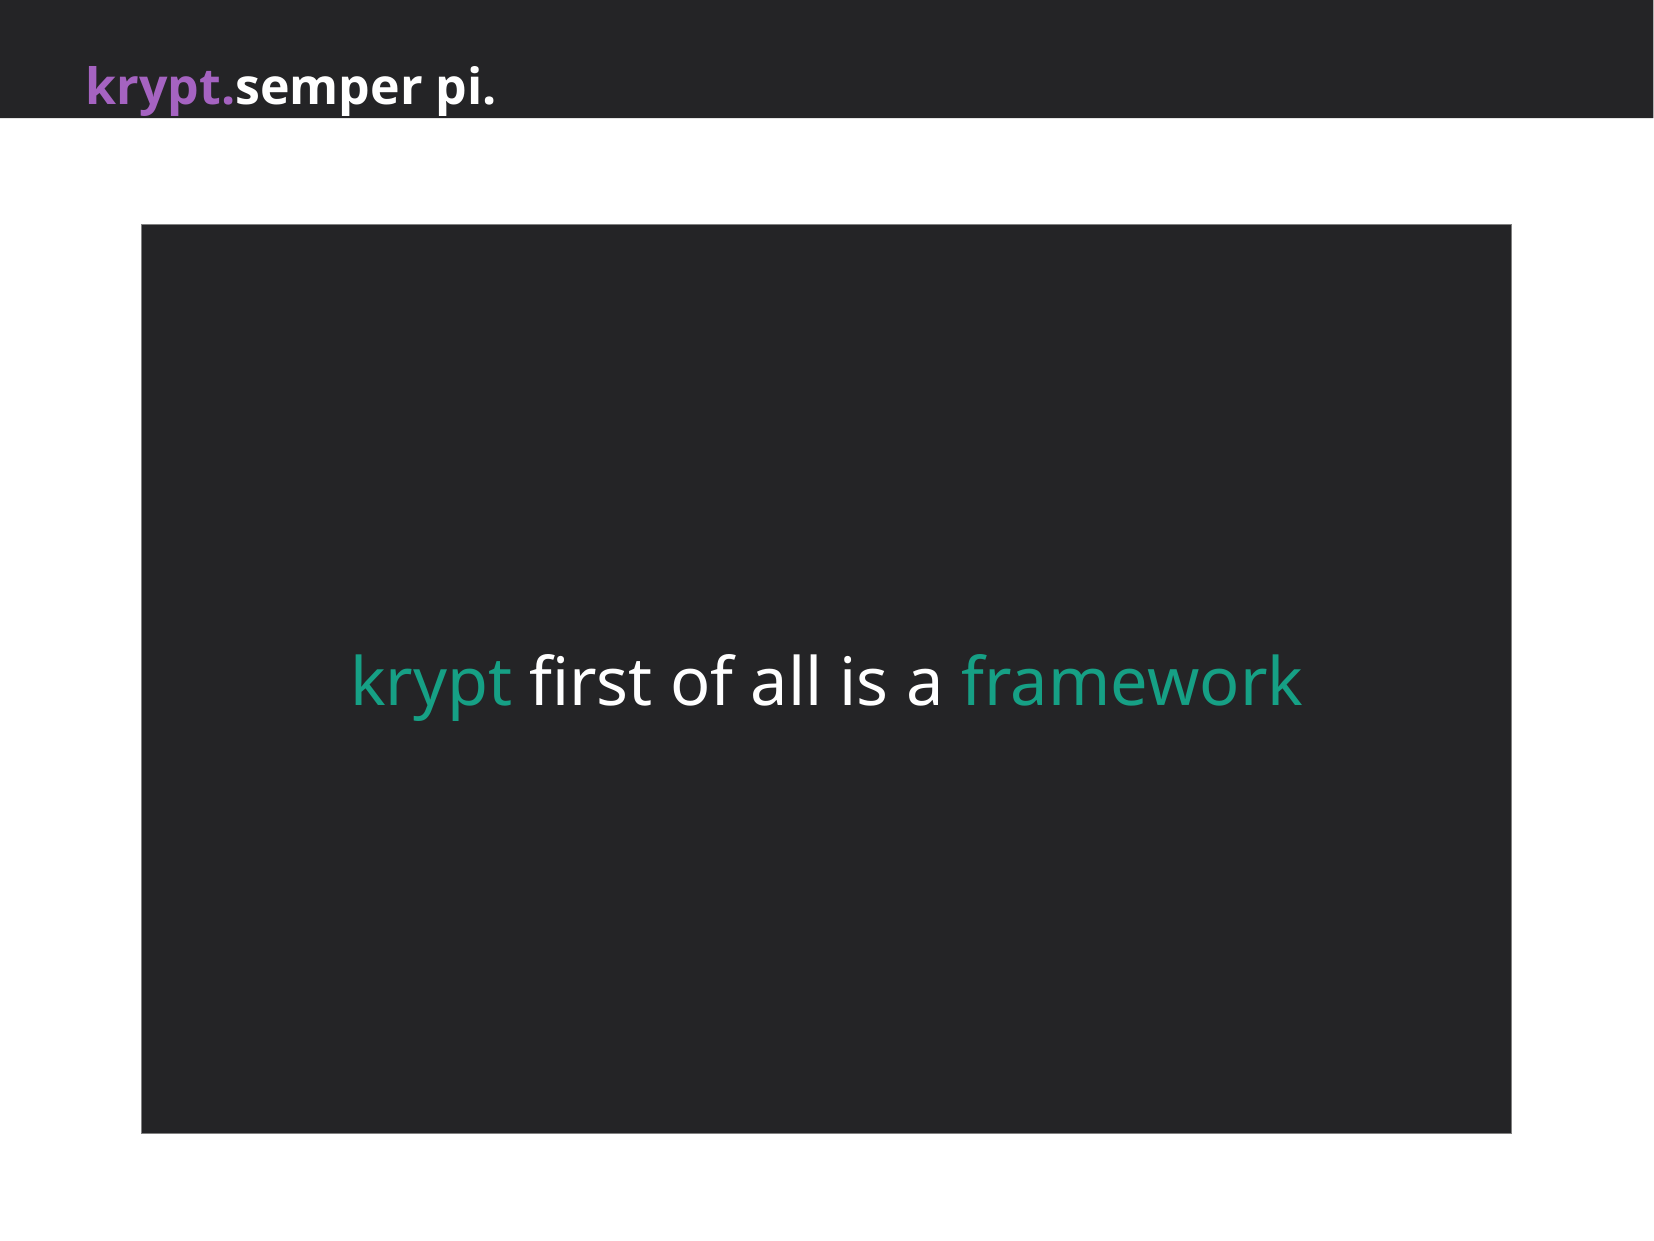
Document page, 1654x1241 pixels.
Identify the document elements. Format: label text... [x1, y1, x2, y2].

text_box krypt first of all is a framework [141, 224, 1512, 1134]
text_box krypt.semper pi. [70, 43, 544, 119]
text_box [0, 0, 1654, 119]
